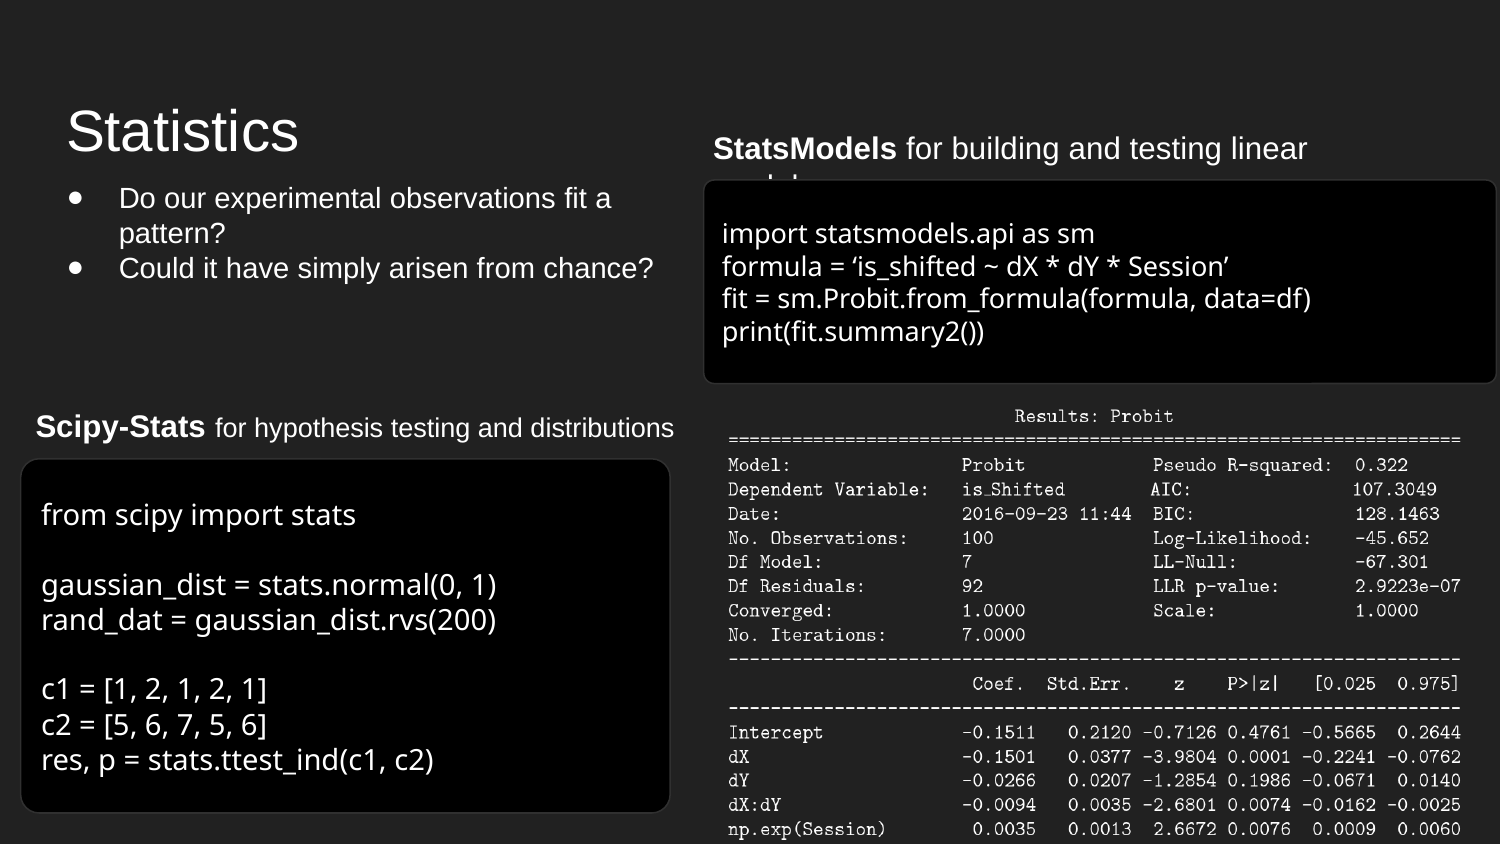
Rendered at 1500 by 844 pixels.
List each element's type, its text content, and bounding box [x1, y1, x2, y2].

picture [711, 399, 1500, 844]
text_box import statsmodels.api as sm formula = ‘is_shifted ~ dX * dY * Session’ fit = sm.Probit.from_formula(formula, data=df) print(fit.summary2()) [703, 179, 1497, 384]
text_box from scipy import stats gaussian_dist = stats.normal(0, 1) rand_dat = gaussian_dist.rvs(200) c1 = [1, 2, 1, 2, 1] c2 = [5, 6, 7, 5, 6] res, p = stats.ttest_ind(c1, c2) [20, 458, 671, 814]
title Statistics [51, 78, 644, 164]
list Scipy-Stats for hypothesis testing and distributions [20, 391, 699, 453]
list Do our experimental observations fit a pattern? Could it have simply arisen from chance? [28, 164, 679, 339]
list StatsModels for building and testing linear models [698, 113, 1432, 175]
